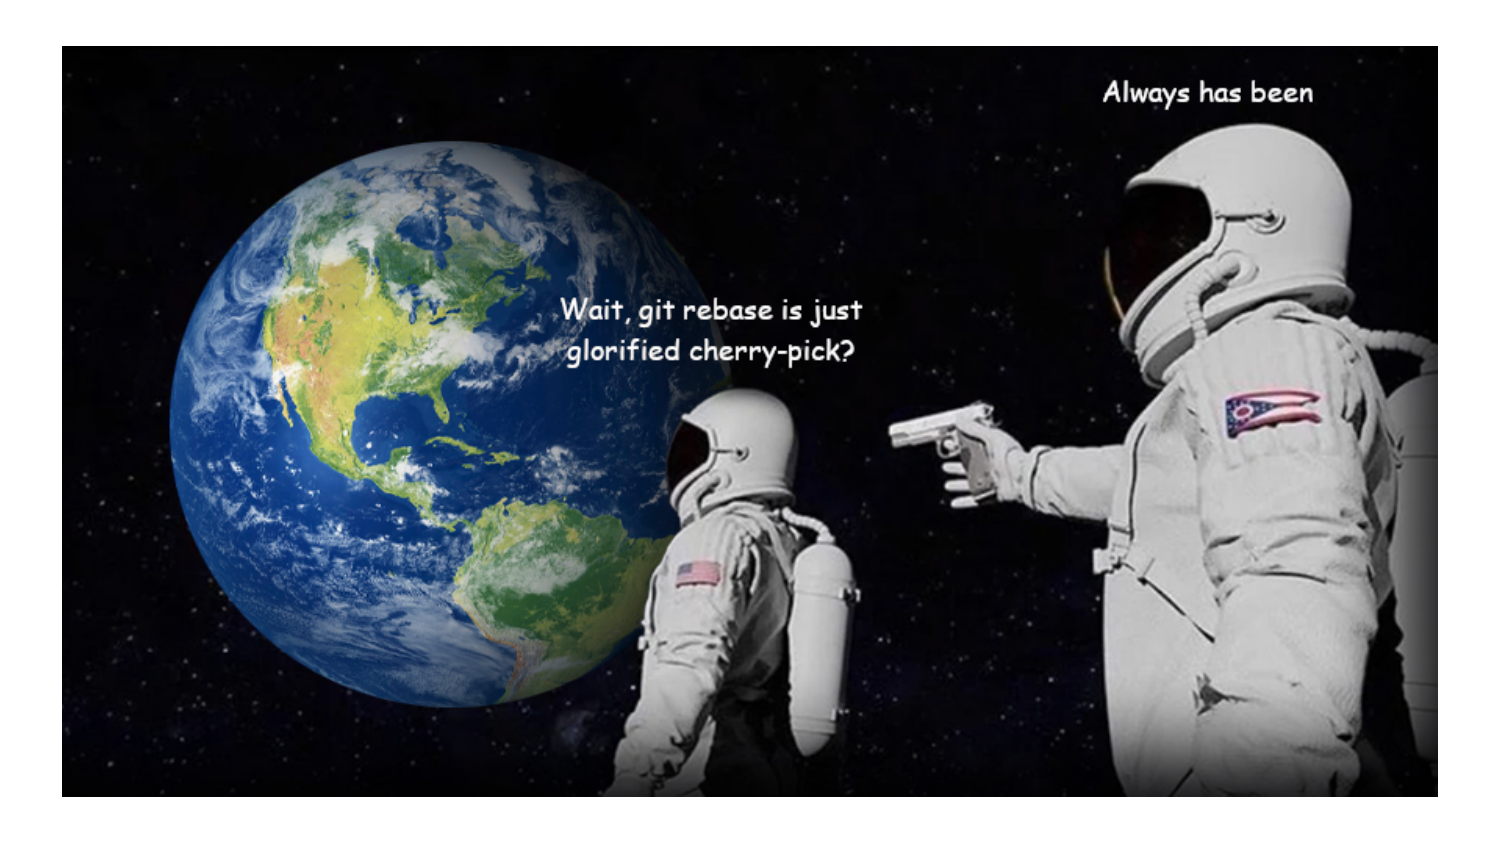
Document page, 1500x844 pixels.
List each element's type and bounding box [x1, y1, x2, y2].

picture [62, 46, 1438, 797]
